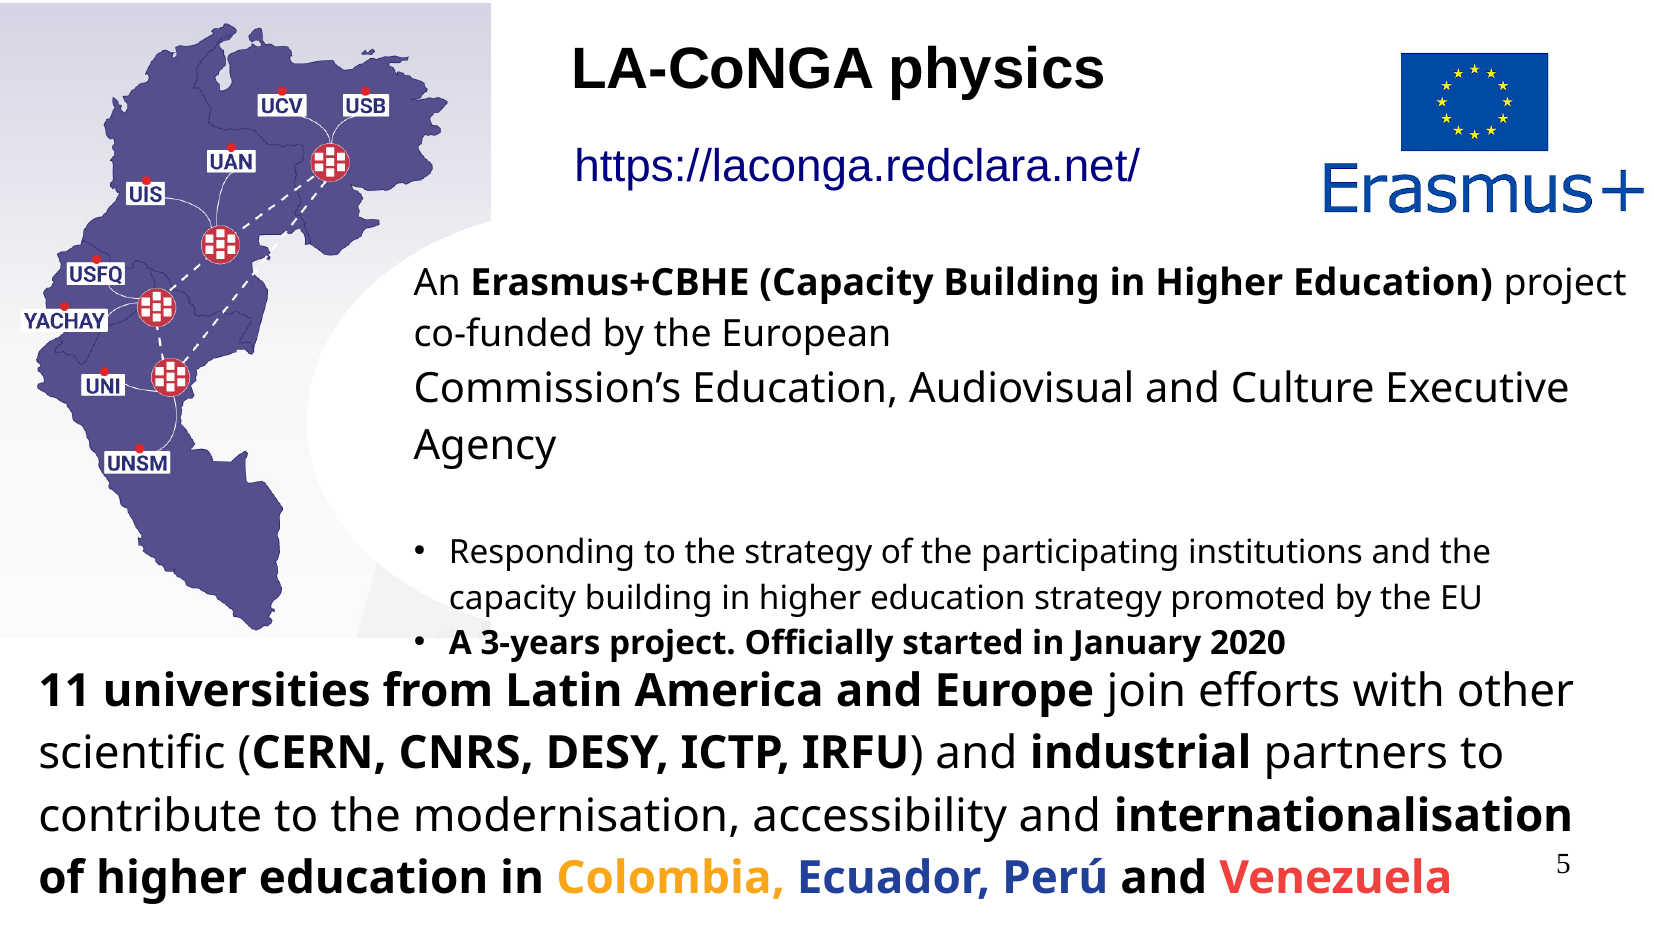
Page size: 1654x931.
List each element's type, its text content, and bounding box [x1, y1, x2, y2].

picture [1310, 40, 1654, 225]
picture [0, 3, 491, 638]
text_box An Erasmus+CBHE (Capacity Building in Higher Education) project co-funded by the European Commission’s Education, Audiovisual and Culture Executive Agency Responding to the strategy of the participating institutions and the capacity building in higher education strategy promoted by the EU A 3-years project. Officially started in January 2020 [398, 248, 1642, 611]
text_box LA-CoNGA physics [491, 28, 1654, 131]
text_box https://laconga.redclara.net/ [559, 132, 1158, 250]
text_box 11 universities from Latin America and Europe join efforts with other scientific (CERN, CNRS, DESY, ICTP, IRFU) and industrial partners to contribute to the modernisation, accessibility and internationalisation of higher education in Colombia, Ecuador, Perú and Venezuela [23, 649, 1632, 931]
